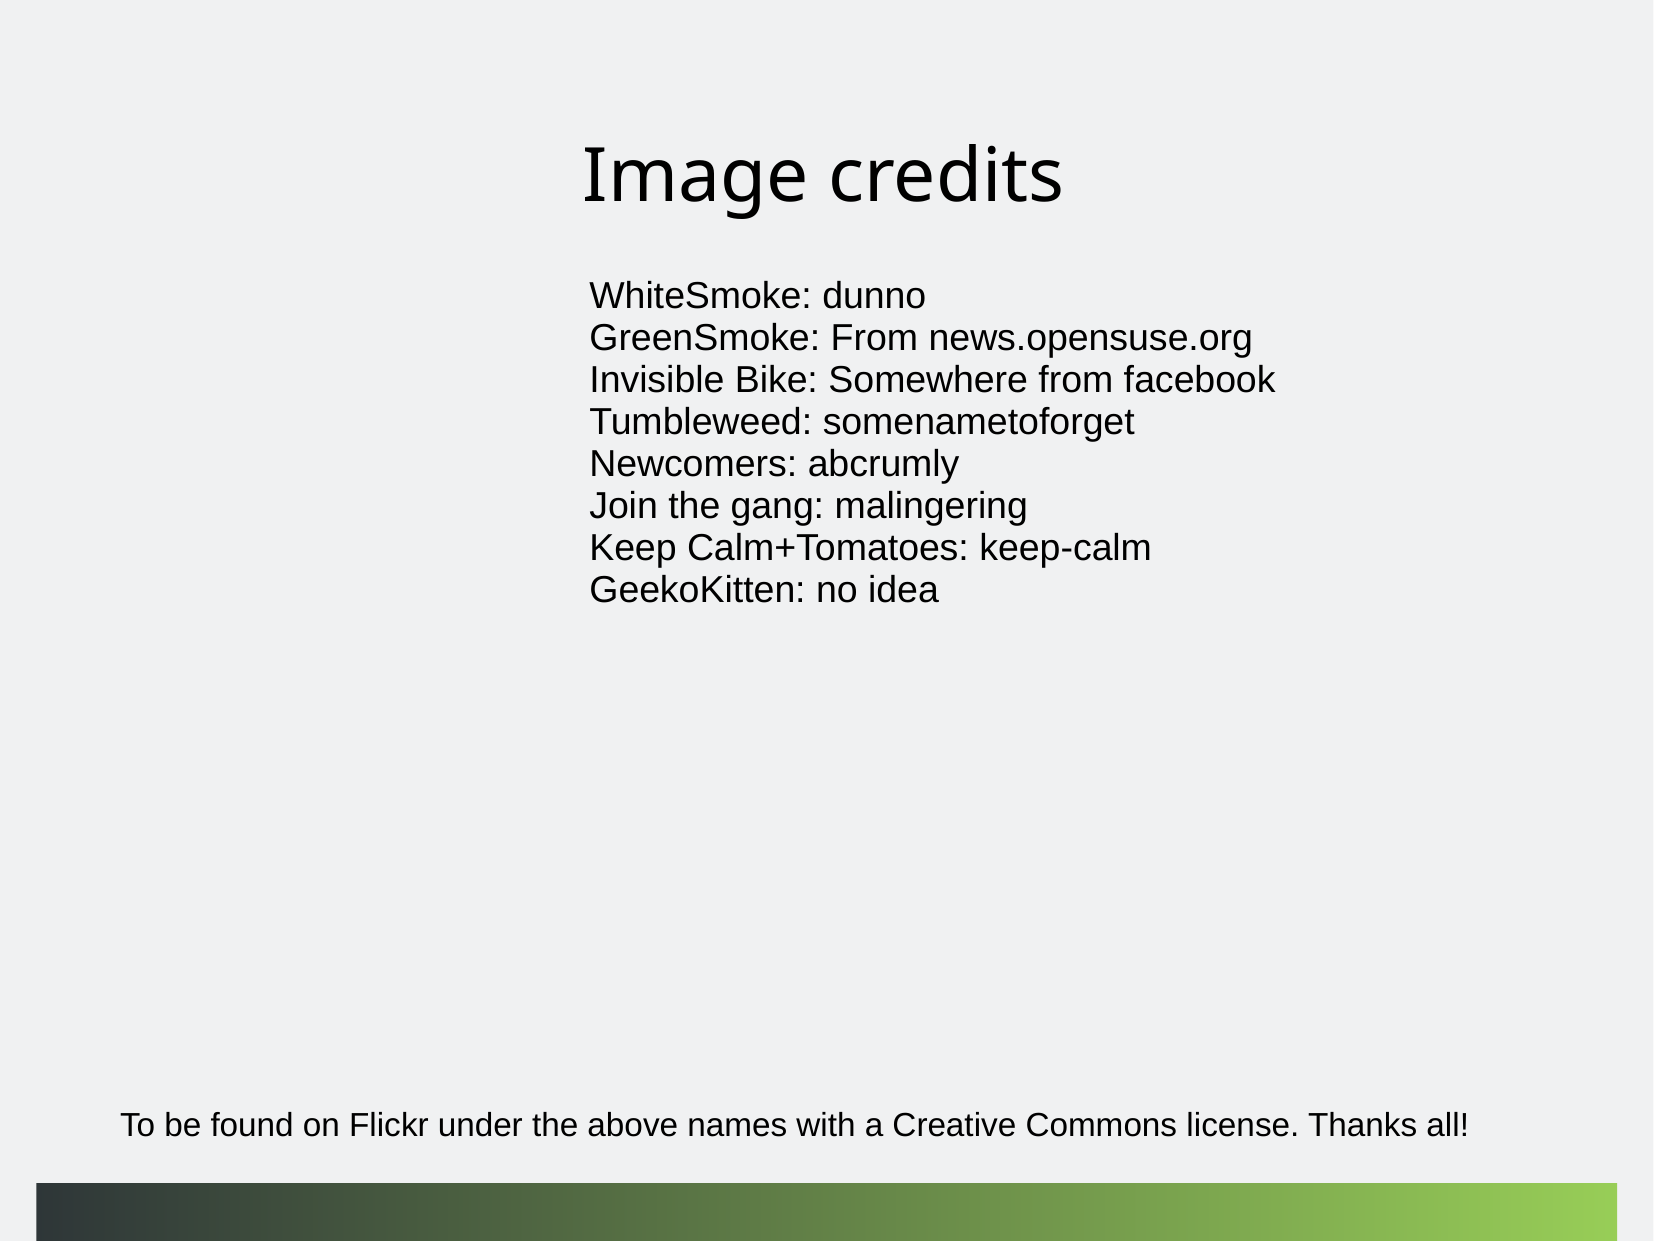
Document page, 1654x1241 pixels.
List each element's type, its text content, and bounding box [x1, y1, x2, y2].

text_box WhiteSmoke: dunno GreenSmoke: From news.opensuse.org Invisible Bike: Somewhere from facebook Tumbleweed: somenametoforget Newcomers: abcrumly Join the gang: malingering Keep Calm+Tomatoes: keep-calm GeekoKitten: no idea [574, 266, 1303, 971]
picture [0, 0, 1654, 1241]
text_box Image credits [79, 113, 1568, 254]
text_box To be found on Flickr under the above names with a Creative Commons license. Thanks all! [62, 1099, 1530, 1203]
